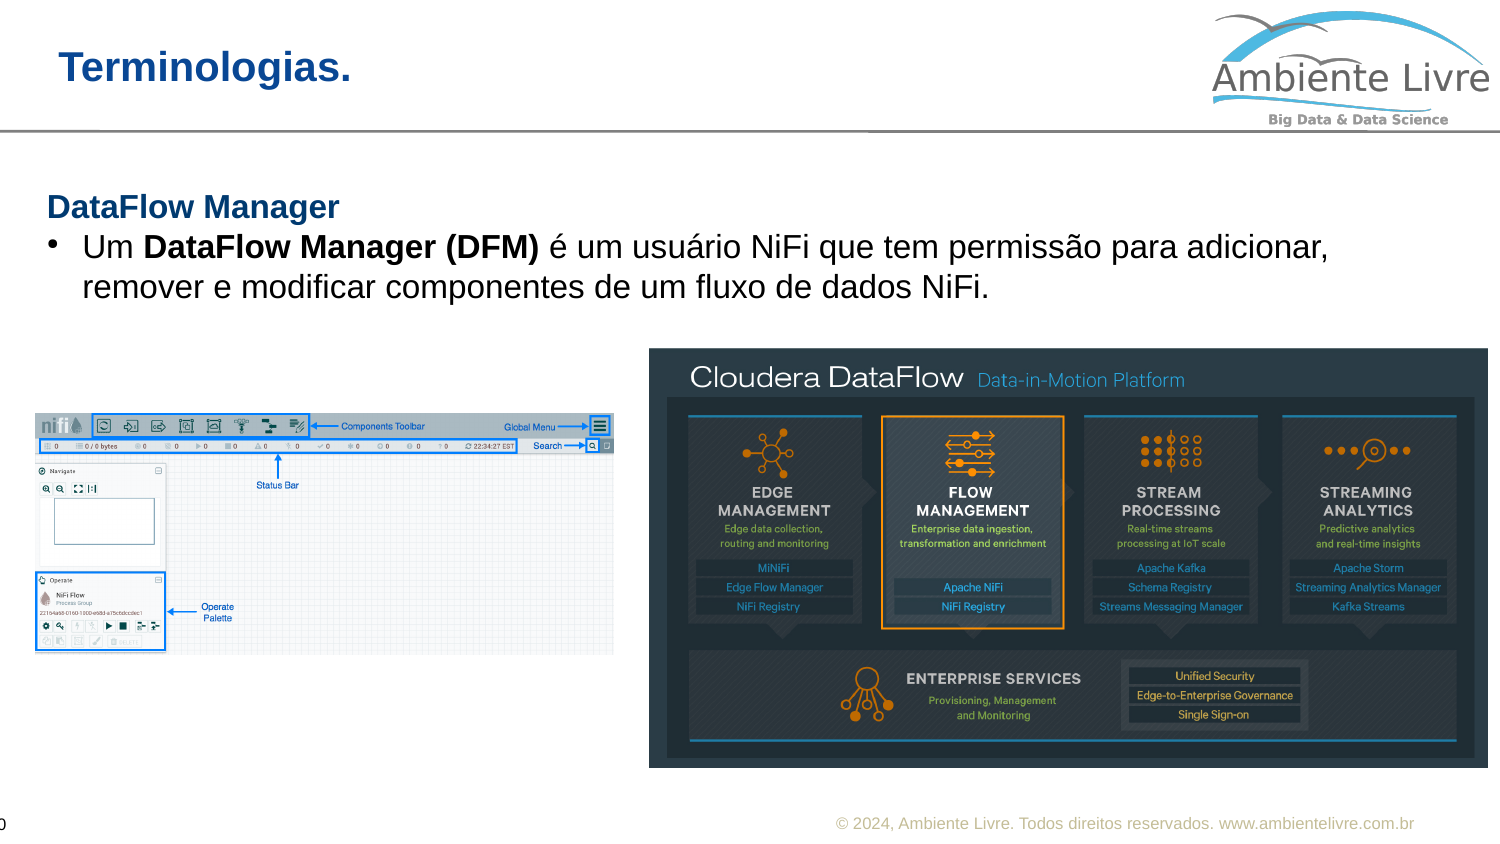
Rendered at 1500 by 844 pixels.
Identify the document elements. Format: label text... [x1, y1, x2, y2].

picture [1212, 11, 1489, 127]
text_box DataFlow Manager Um DataFlow Manager (DFM) é um usuário NiFi que tem permissão para adicionar, remover e modificar componentes de um fluxo de dados NiFi. [32, 178, 1441, 313]
picture [35, 348, 1488, 768]
title Terminologias. [43, 8, 1127, 129]
